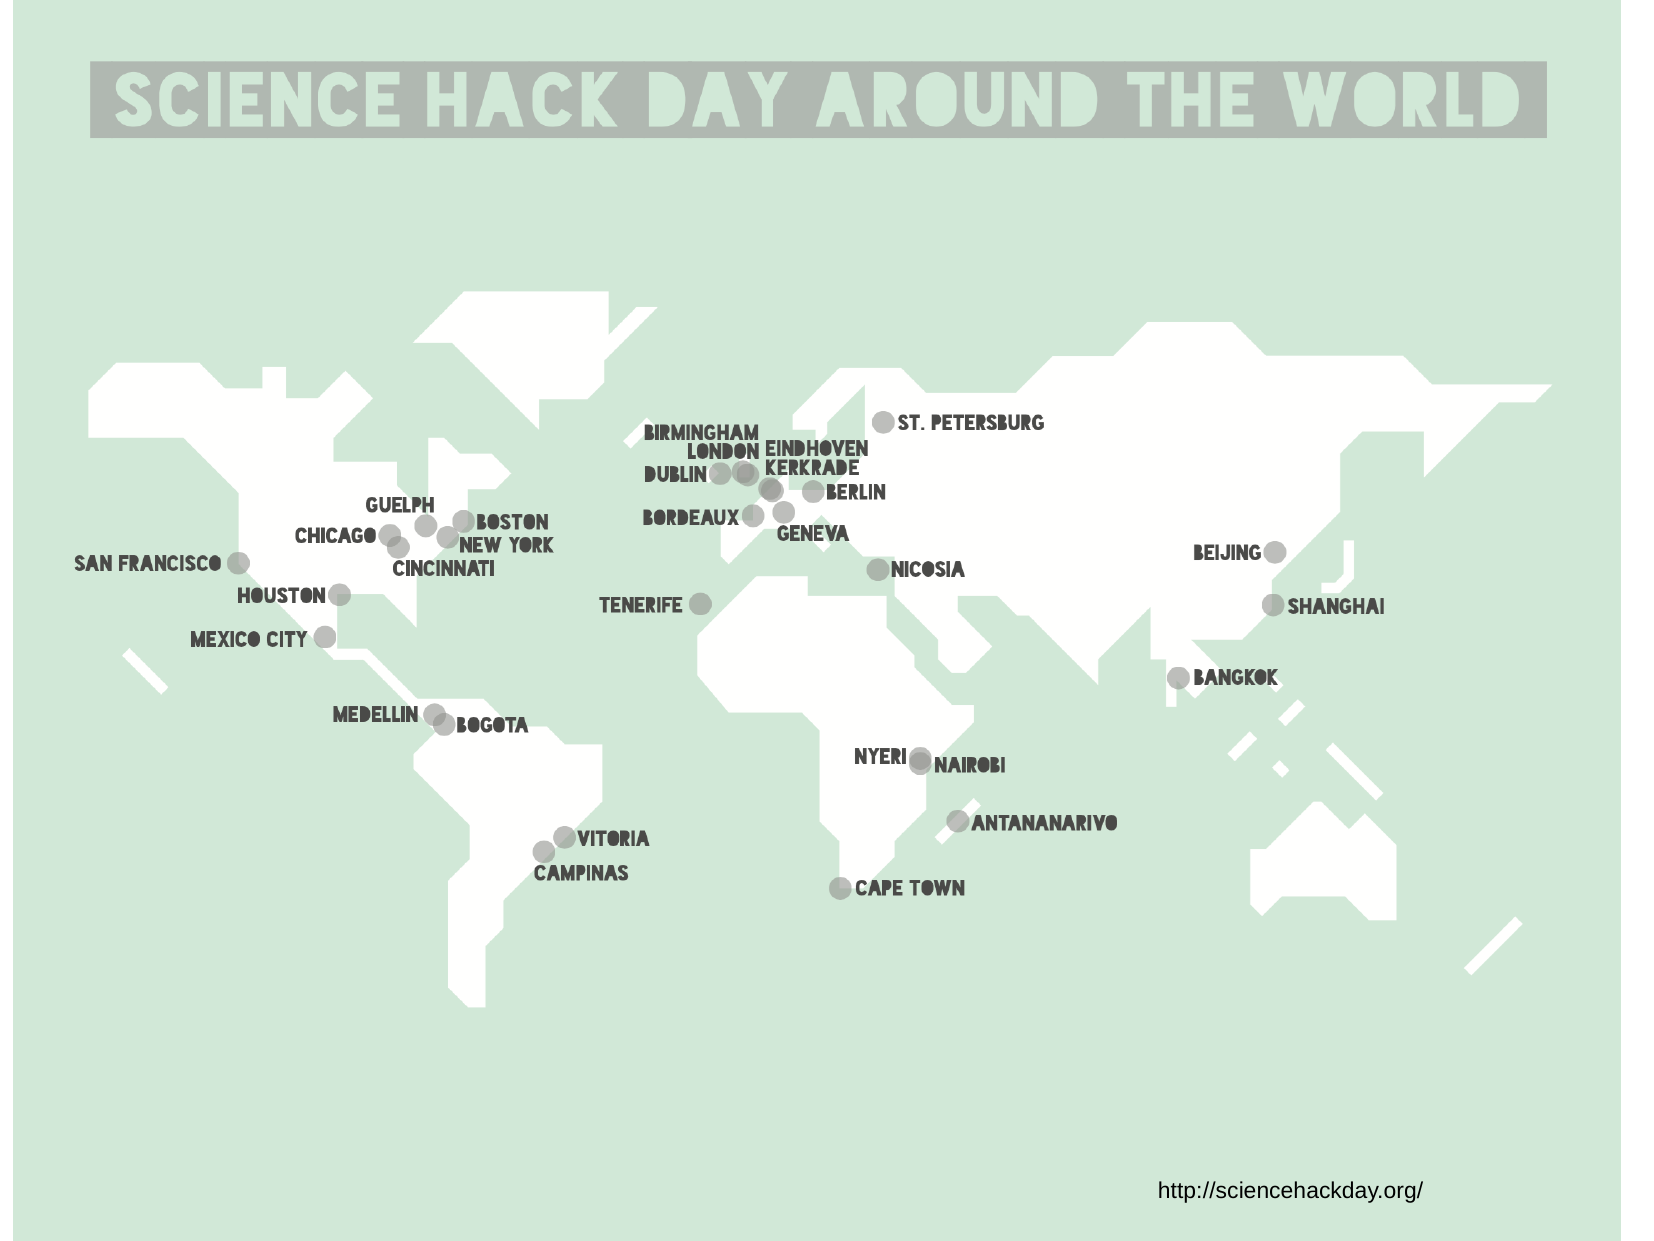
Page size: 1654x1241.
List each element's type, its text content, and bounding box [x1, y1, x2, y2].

text_box http://sciencehackday.org/ [1143, 1170, 1606, 1227]
picture [13, 0, 1621, 1241]
